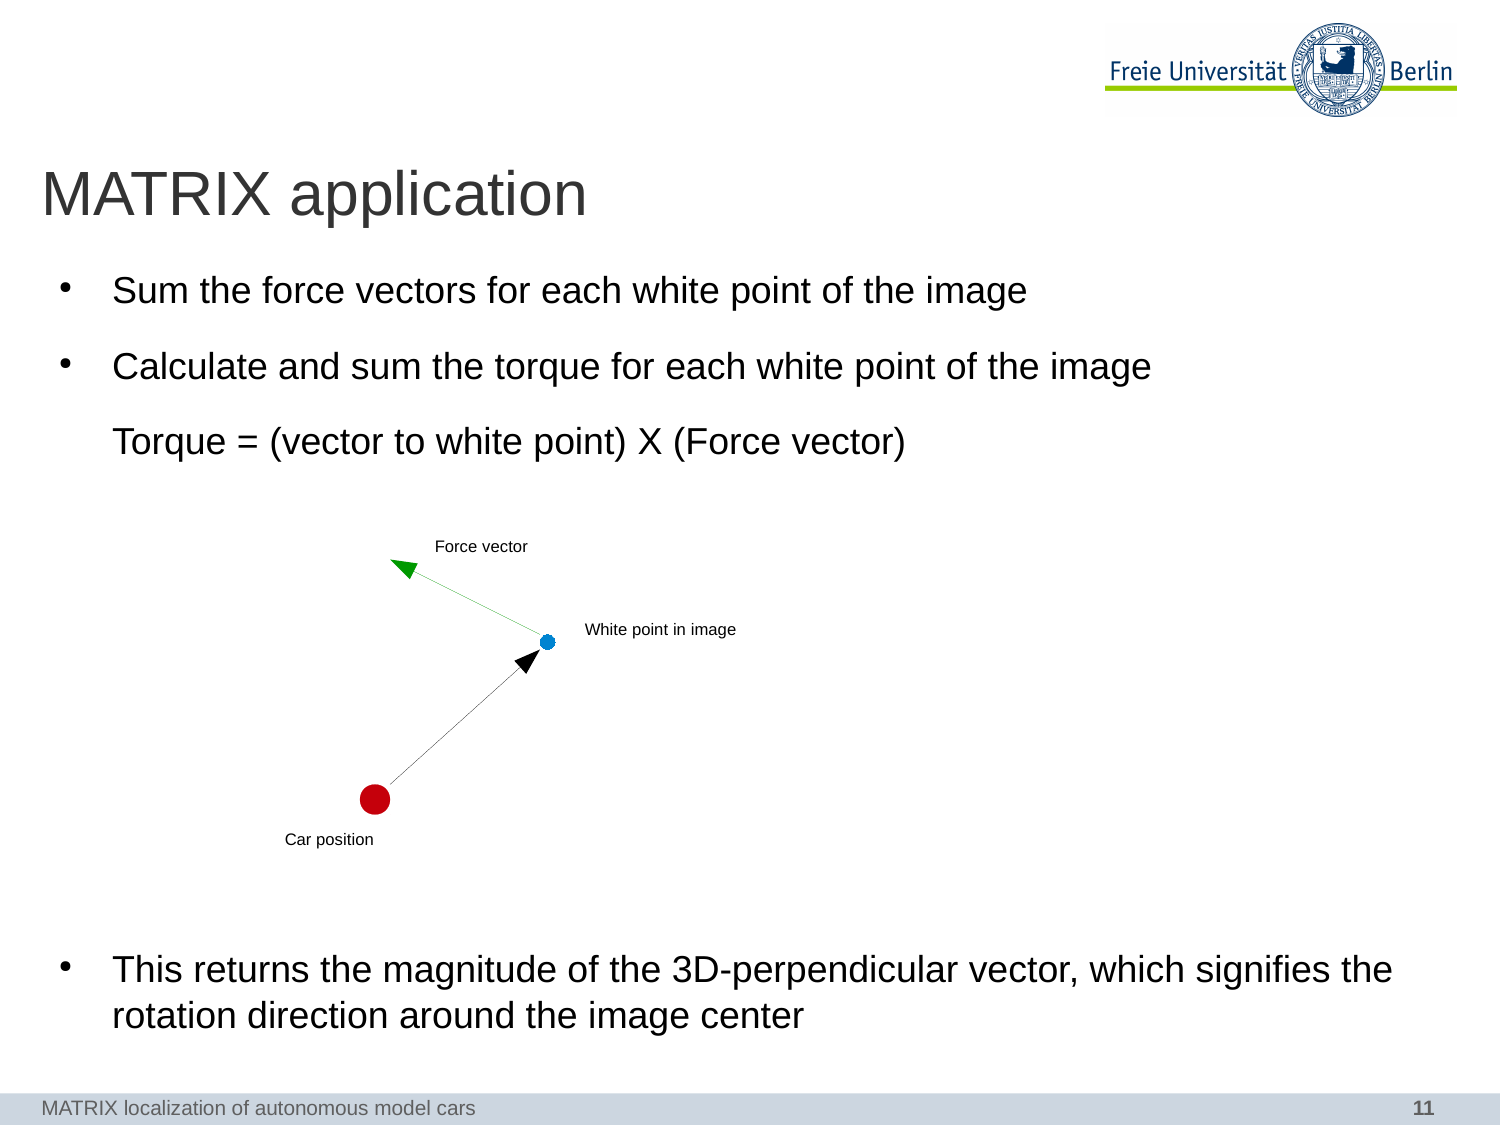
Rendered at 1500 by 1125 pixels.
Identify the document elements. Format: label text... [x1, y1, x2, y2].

title MATRIX application [41, 155, 1459, 226]
text_box [540, 634, 556, 650]
text_box Car position [270, 822, 496, 857]
picture [1105, 23, 1457, 117]
text_box White point in image [570, 612, 796, 647]
footer MATRIX localization of autonomous model cars [41, 1087, 1022, 1125]
list Sum the force vectors for each white point of the image Calculate and sum the torque for each white point of the image Torque = (vector to white point) X (Force vector) This returns the magnitude of the 3D-perpendicular vector, which signifies the rotation direction around the image center [41, 265, 1459, 1064]
text_box Force vector [420, 529, 646, 564]
picture [359, 649, 541, 815]
picture [390, 559, 541, 635]
